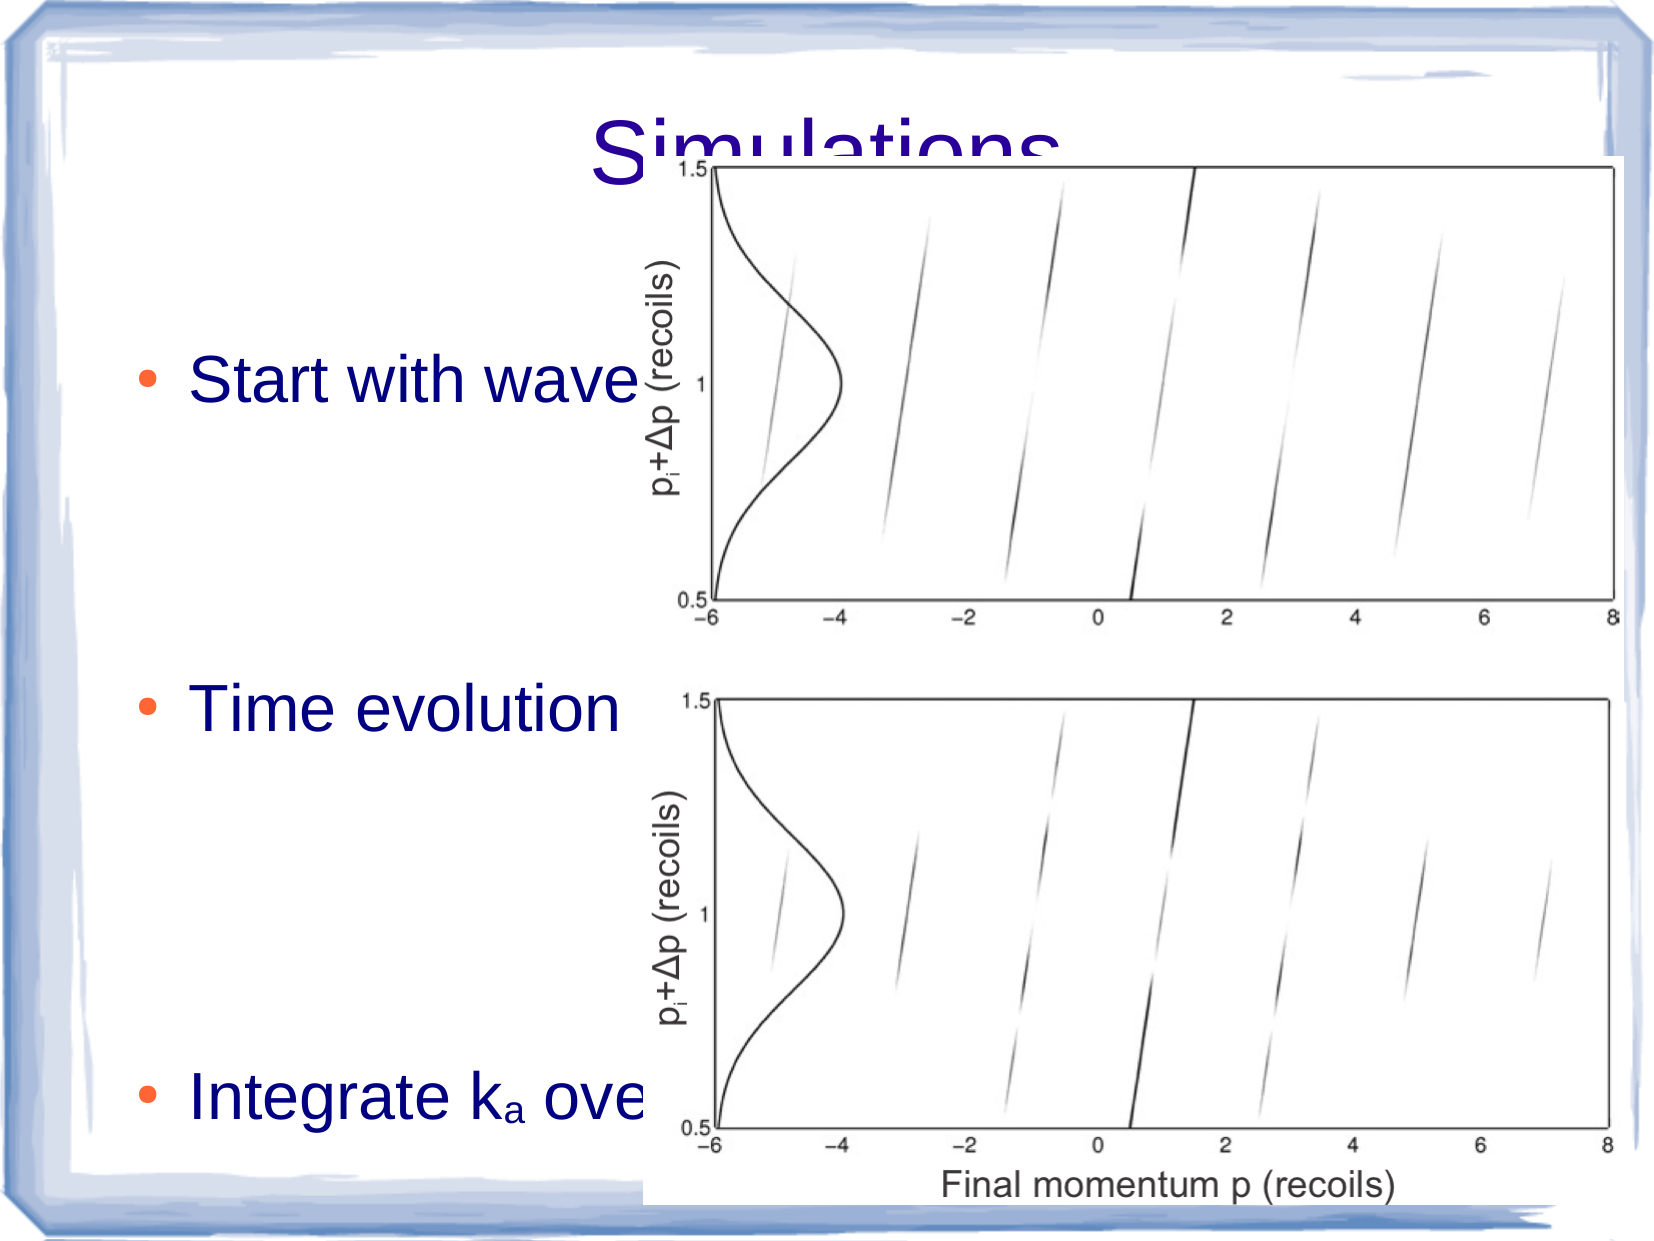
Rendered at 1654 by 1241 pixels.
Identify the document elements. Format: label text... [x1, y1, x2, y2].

picture [0, 0, 1654, 1241]
list Start with wave packet Time evolution Integrate ka over momentum distribution BEC [118, 342, 643, 1162]
title Simulations [82, 49, 1571, 257]
